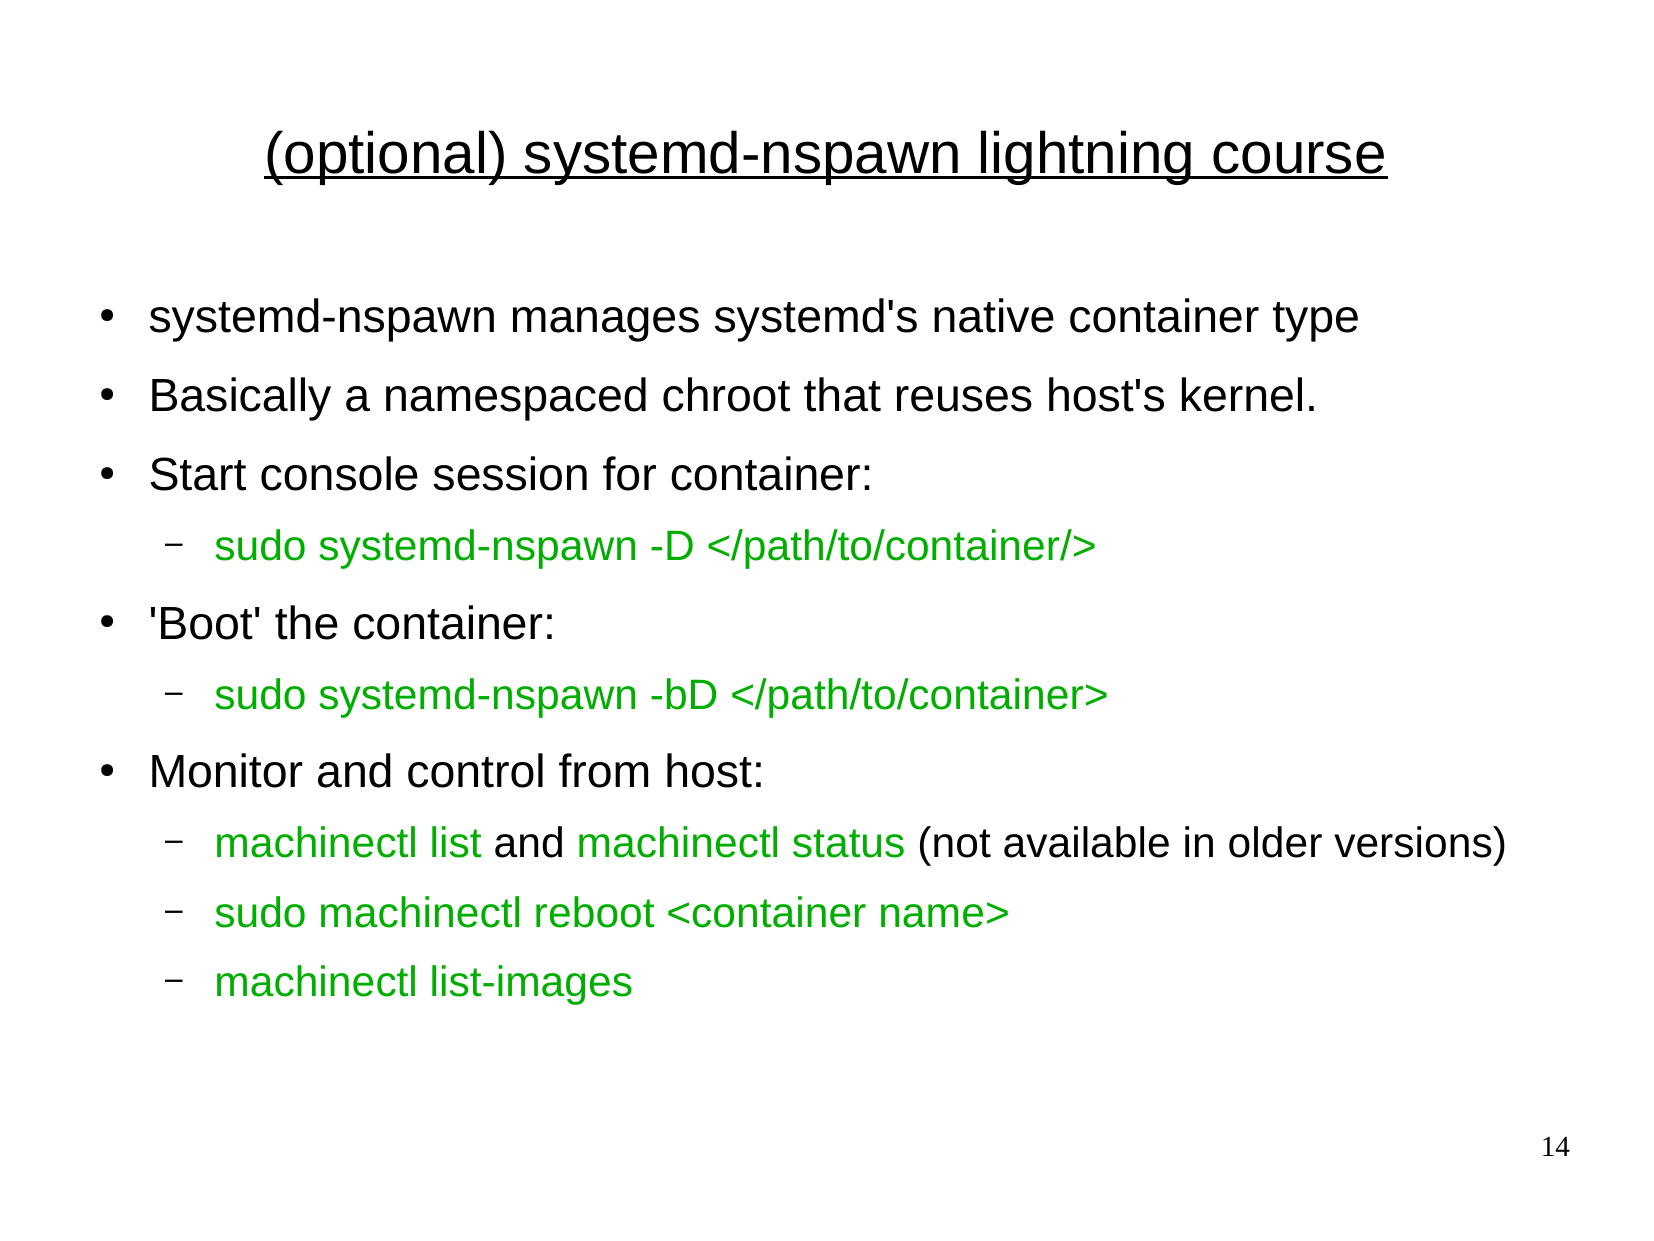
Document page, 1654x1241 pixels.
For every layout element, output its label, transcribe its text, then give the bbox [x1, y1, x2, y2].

list systemd-nspawn manages systemd's native container type Basically a namespaced chroot that reuses host's kernel. Start console session for container: sudo systemd-nspawn -D </path/to/container/> 'Boot' the container: sudo systemd-nspawn -bD </path/to/container> Monitor and control from host: machinectl list and machinectl status (not available in older versions) sudo machinectl reboot <container name> machinectl list-images [82, 290, 1571, 1010]
title (optional) systemd-nspawn lightning course [82, 49, 1571, 257]
